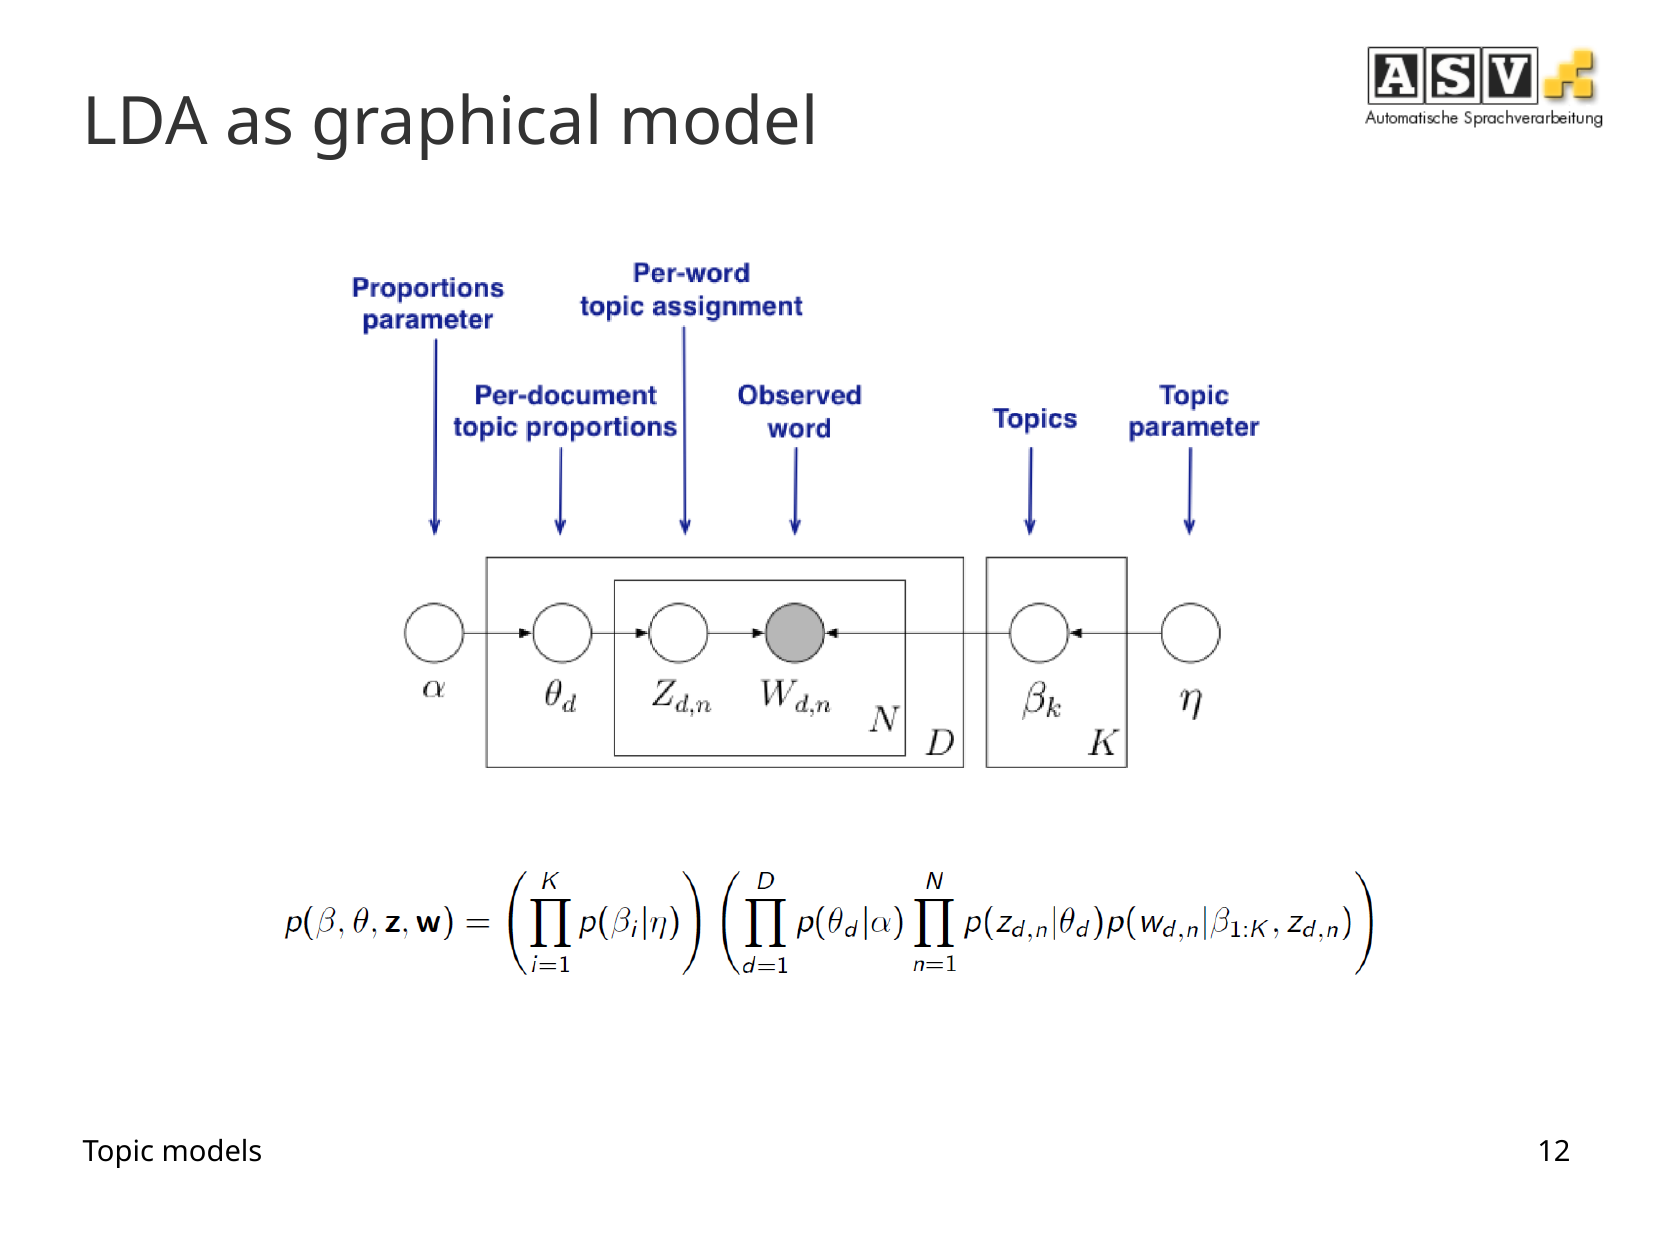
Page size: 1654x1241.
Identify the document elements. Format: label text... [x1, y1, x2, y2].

title LDA as graphical model [82, 49, 1347, 189]
picture [277, 253, 1382, 987]
picture [1364, 43, 1605, 129]
